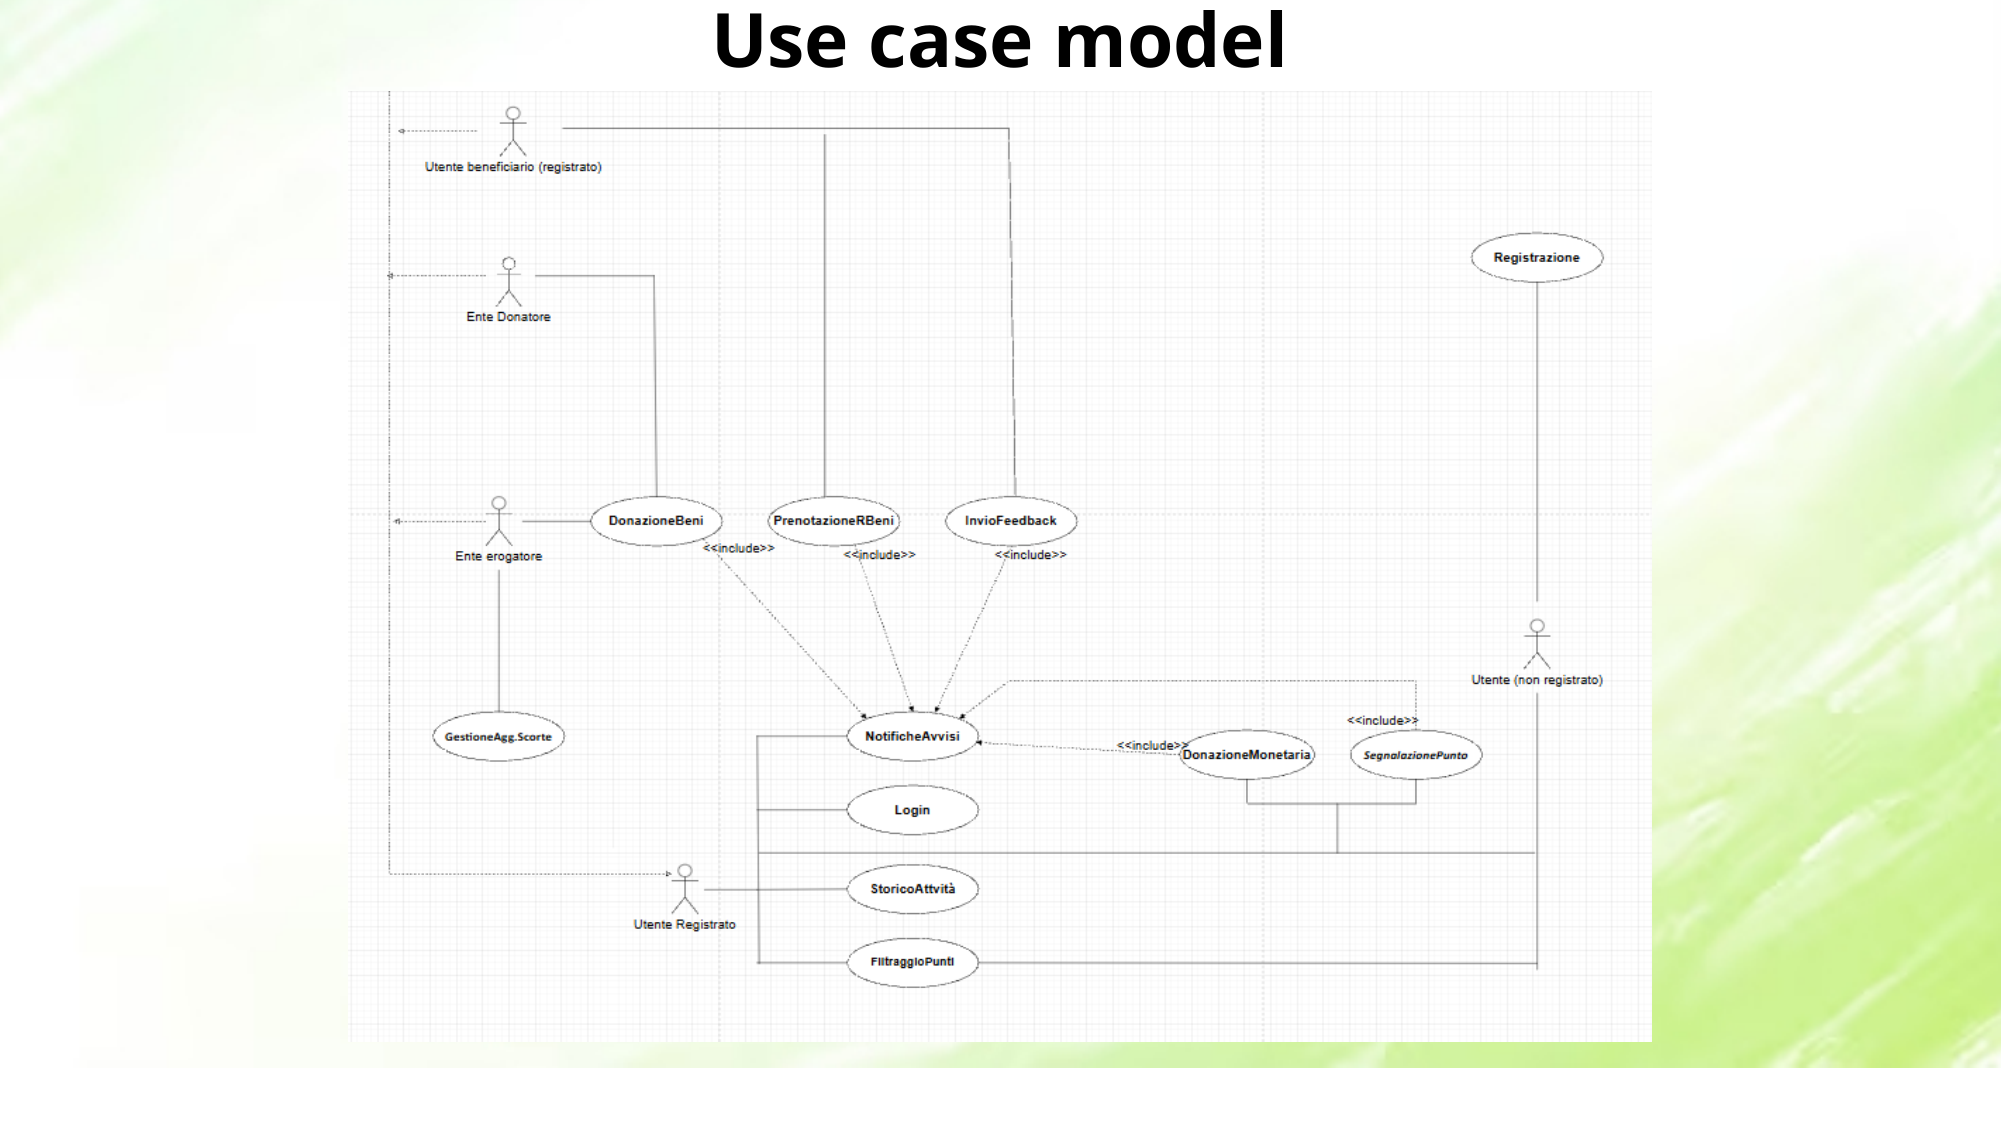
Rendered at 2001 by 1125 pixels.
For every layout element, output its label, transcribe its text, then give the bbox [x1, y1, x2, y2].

text_box Use case model [465, 0, 1534, 91]
picture [0, 0, 2001, 1068]
